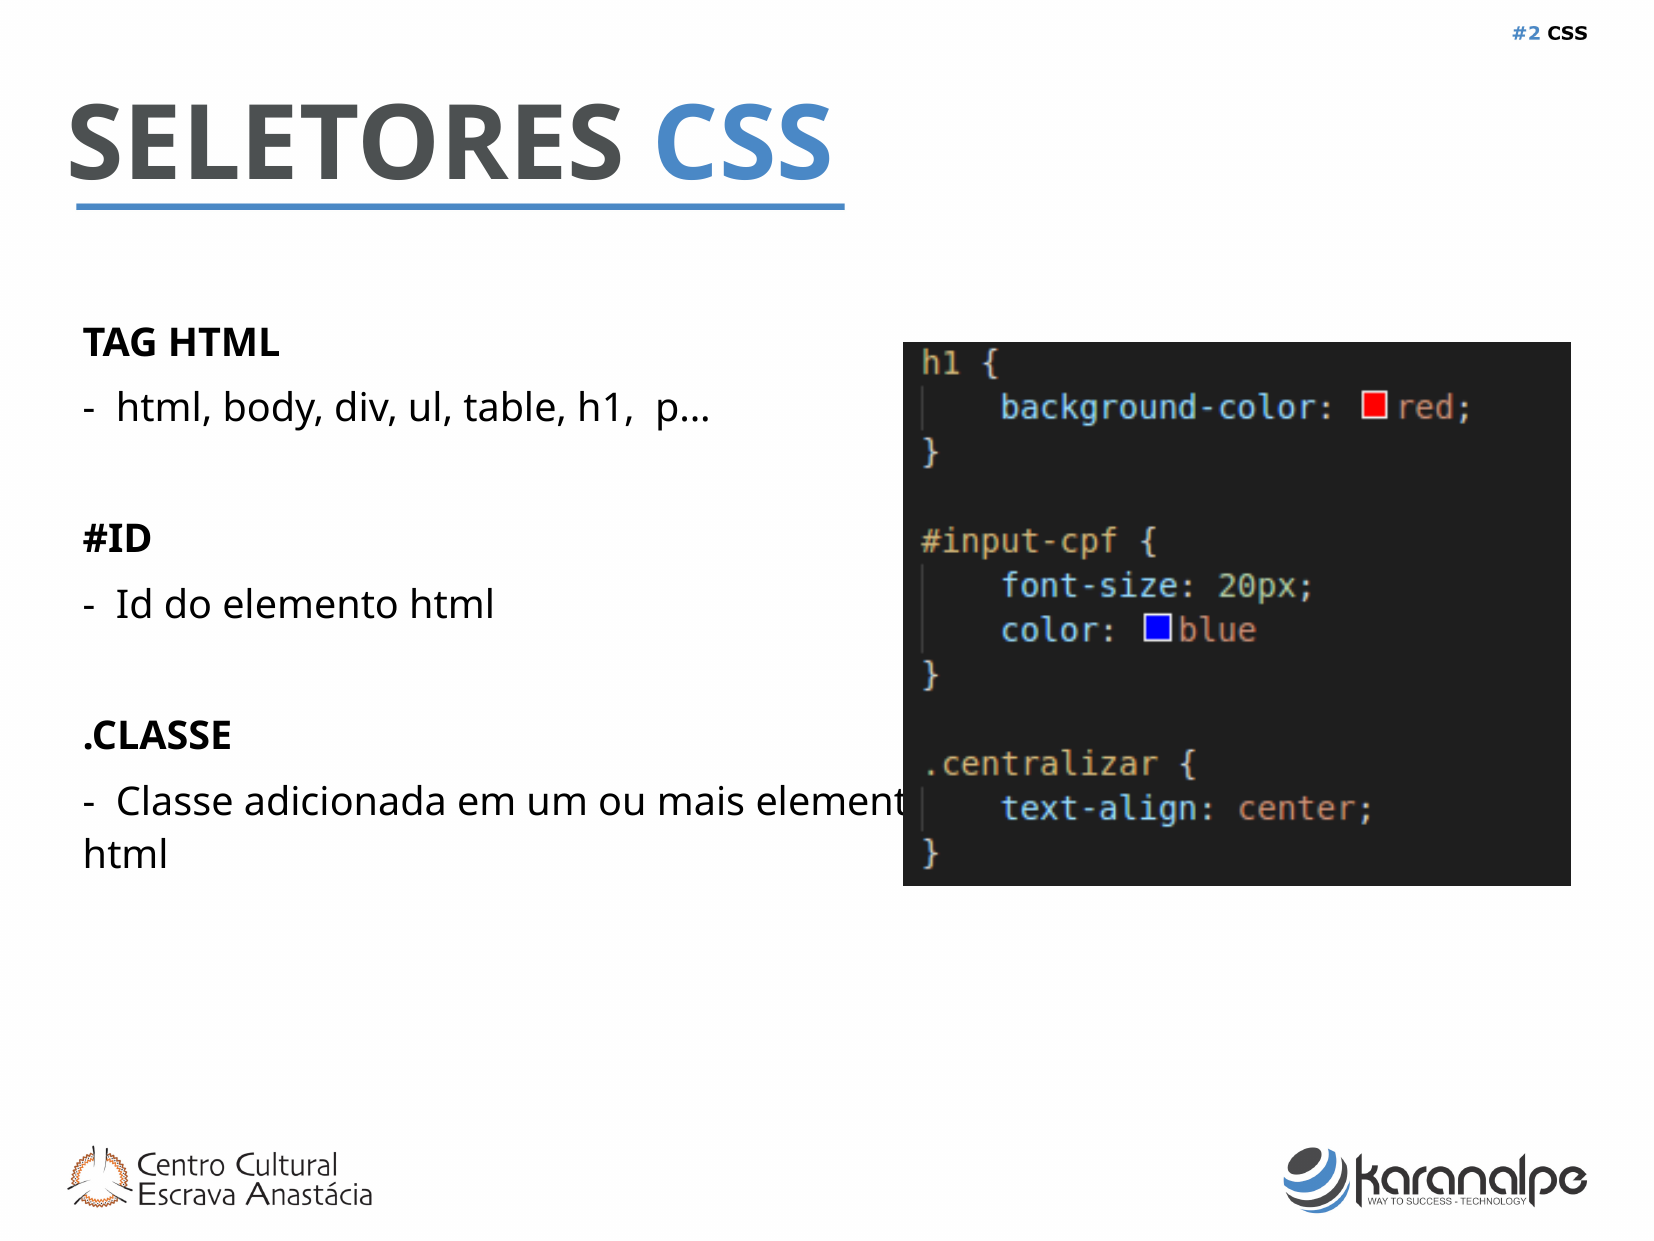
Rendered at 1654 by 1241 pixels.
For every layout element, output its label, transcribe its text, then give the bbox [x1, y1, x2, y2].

picture [0, 0, 1654, 1241]
list TAG HTML - html, body, div, ul, table, h1, p... #ID - Id do elemento html .CLASSE - Classe adicionada em um ou mais elementos html [82, 313, 969, 1063]
title SELETORES CSS [66, 35, 1555, 243]
